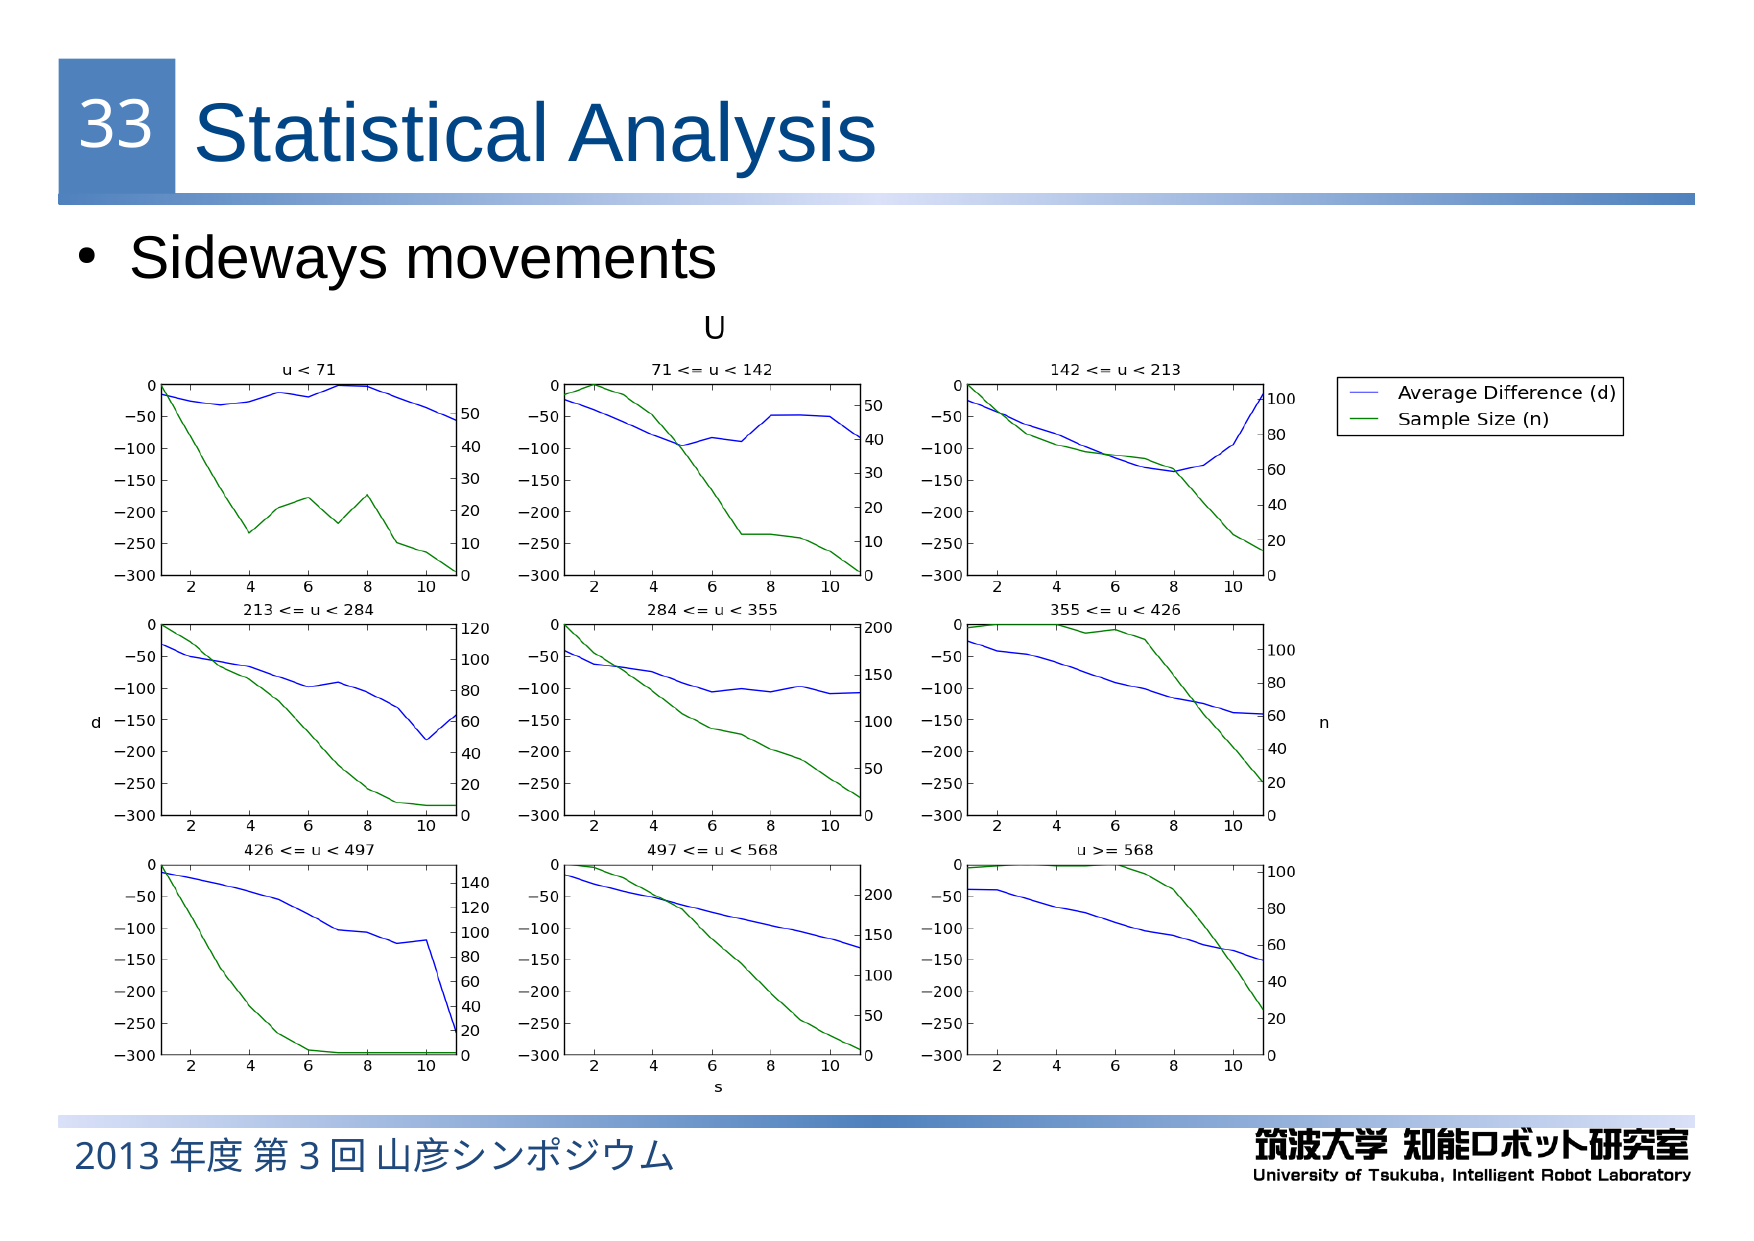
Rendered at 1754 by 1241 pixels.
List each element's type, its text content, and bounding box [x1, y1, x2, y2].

picture [1252, 1127, 1691, 1182]
list Sideways movements [58, 223, 1696, 298]
picture [58, 298, 1696, 1108]
title Statistical Analysis [193, 61, 1651, 205]
